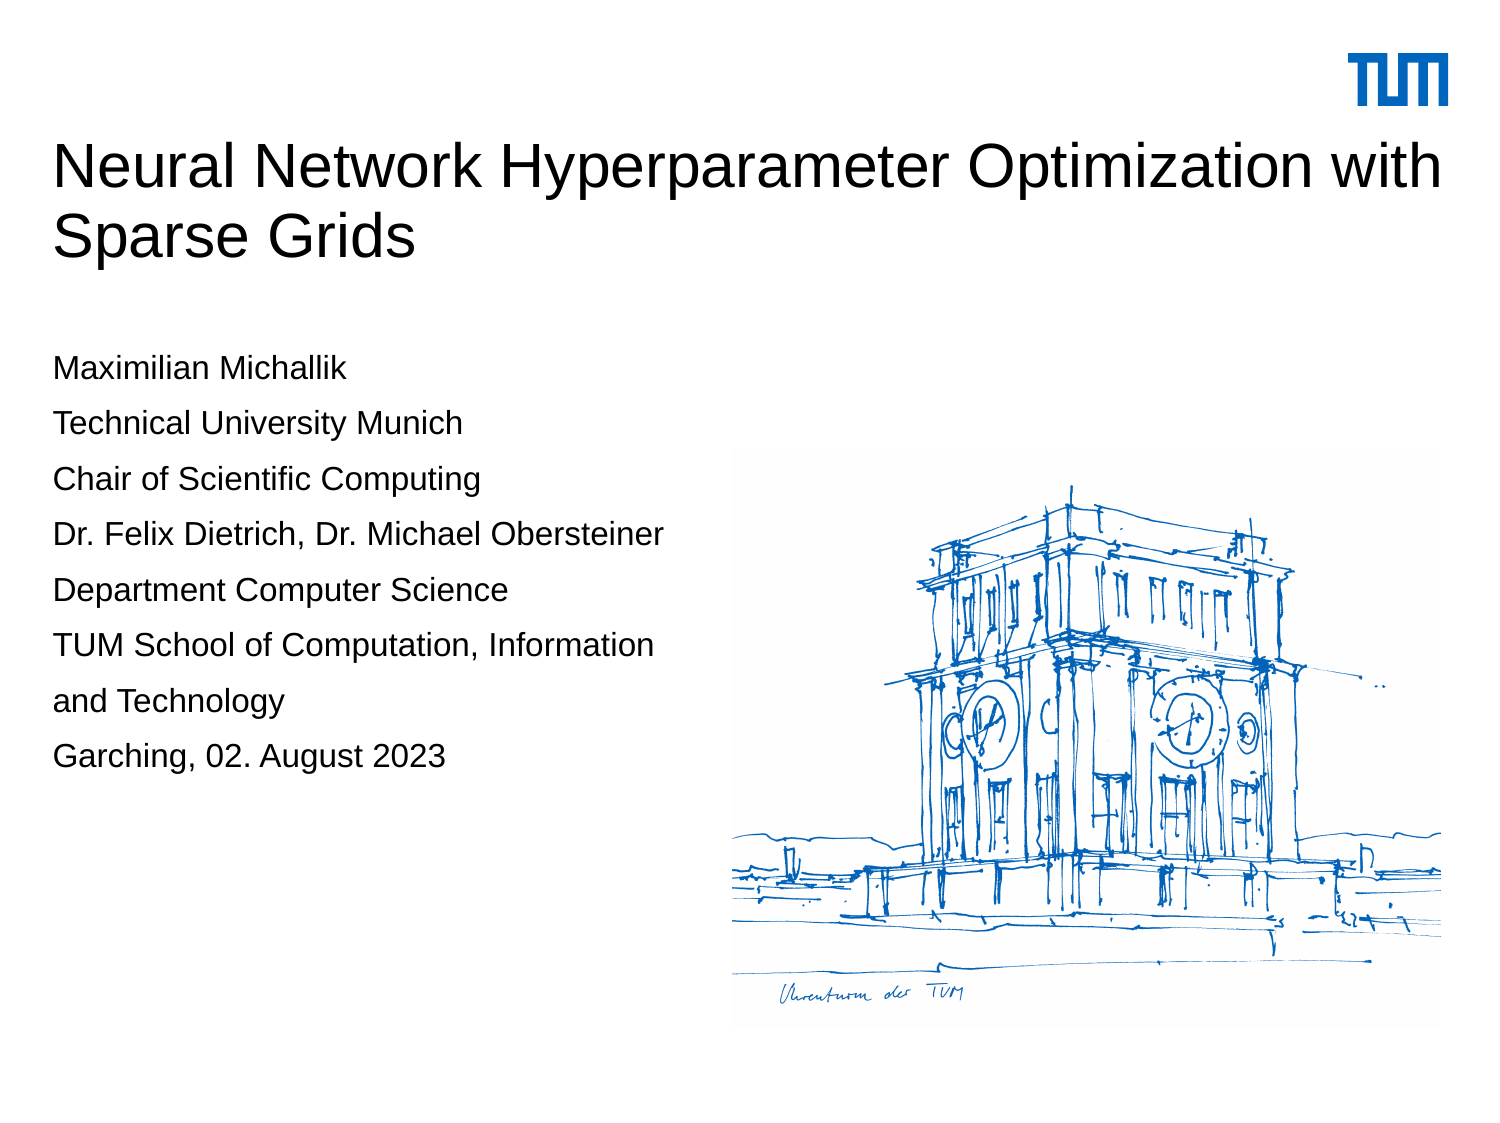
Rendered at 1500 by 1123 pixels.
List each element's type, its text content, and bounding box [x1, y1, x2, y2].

list Maximilian Michallik Technical University Munich Chair of Scientific Computing Dr. Felix Dietrich, Dr. Michael Obersteiner Department Computer Science TUM School of Computation, Information and Technology Garching, 02. August 2023 [52, 330, 1453, 775]
picture [732, 448, 1441, 1028]
title Neural Network Hyperparameter Optimization with Sparse Grids [52, 131, 1453, 271]
